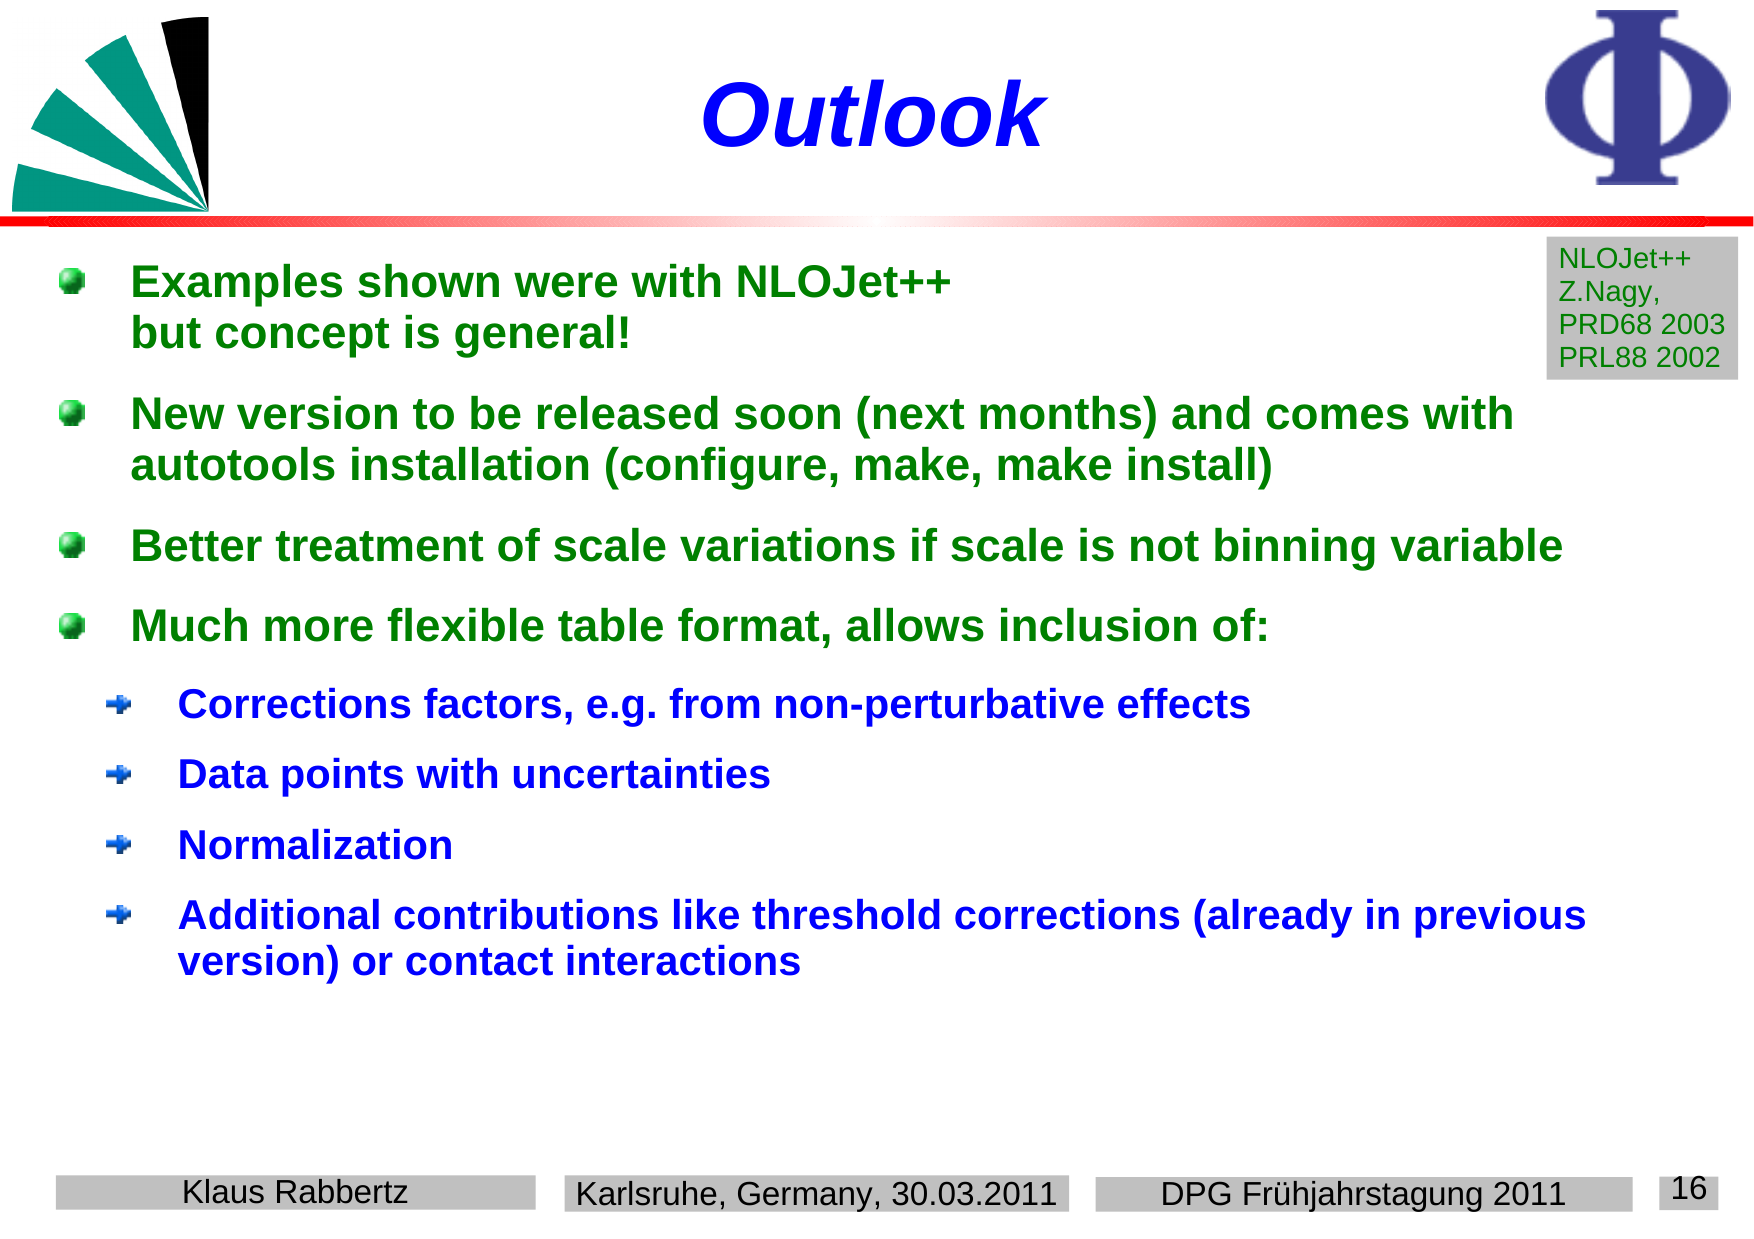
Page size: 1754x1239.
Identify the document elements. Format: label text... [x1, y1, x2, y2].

list Examples shown were with NLOJet++ but concept is general! New version to be released soon (next months) and comes with autotools installation (configure, make, make install) Better treatment of scale variations if scale is not binning variable Much more flexible table format, allows inclusion of: Corrections factors, e.g. from non-perturbative effects Data points with uncertainties Normalization Additional contributions like threshold corrections (already in previous version) or contact interactions [47, 255, 1731, 1044]
text_box NLOJet++ Z.Nagy, PRD68 2003 PRL88 2002 [1546, 236, 1739, 380]
picture [12, 17, 209, 214]
picture [1545, 10, 1731, 185]
title Outlook [220, 16, 1525, 213]
